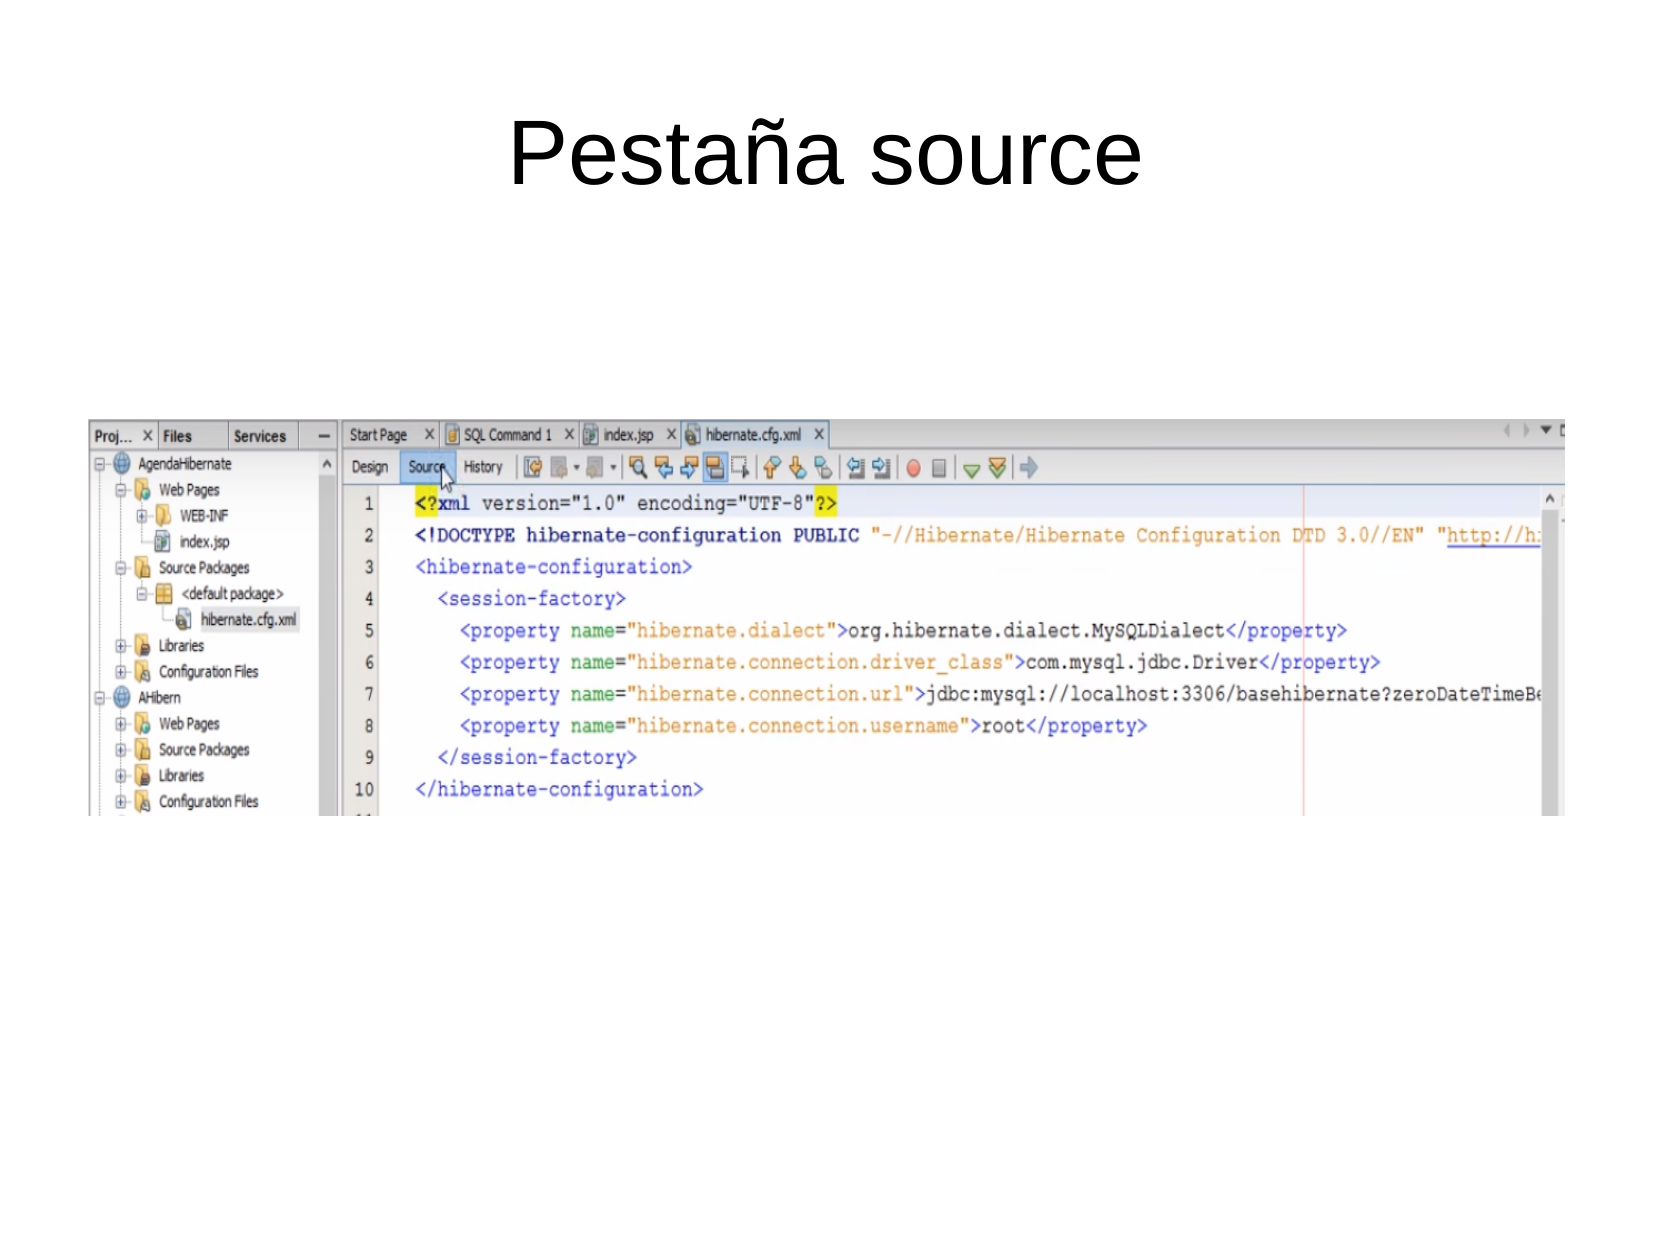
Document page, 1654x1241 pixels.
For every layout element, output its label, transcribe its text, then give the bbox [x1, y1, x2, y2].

picture [88, 419, 1565, 816]
title Pestaña source [82, 49, 1571, 257]
